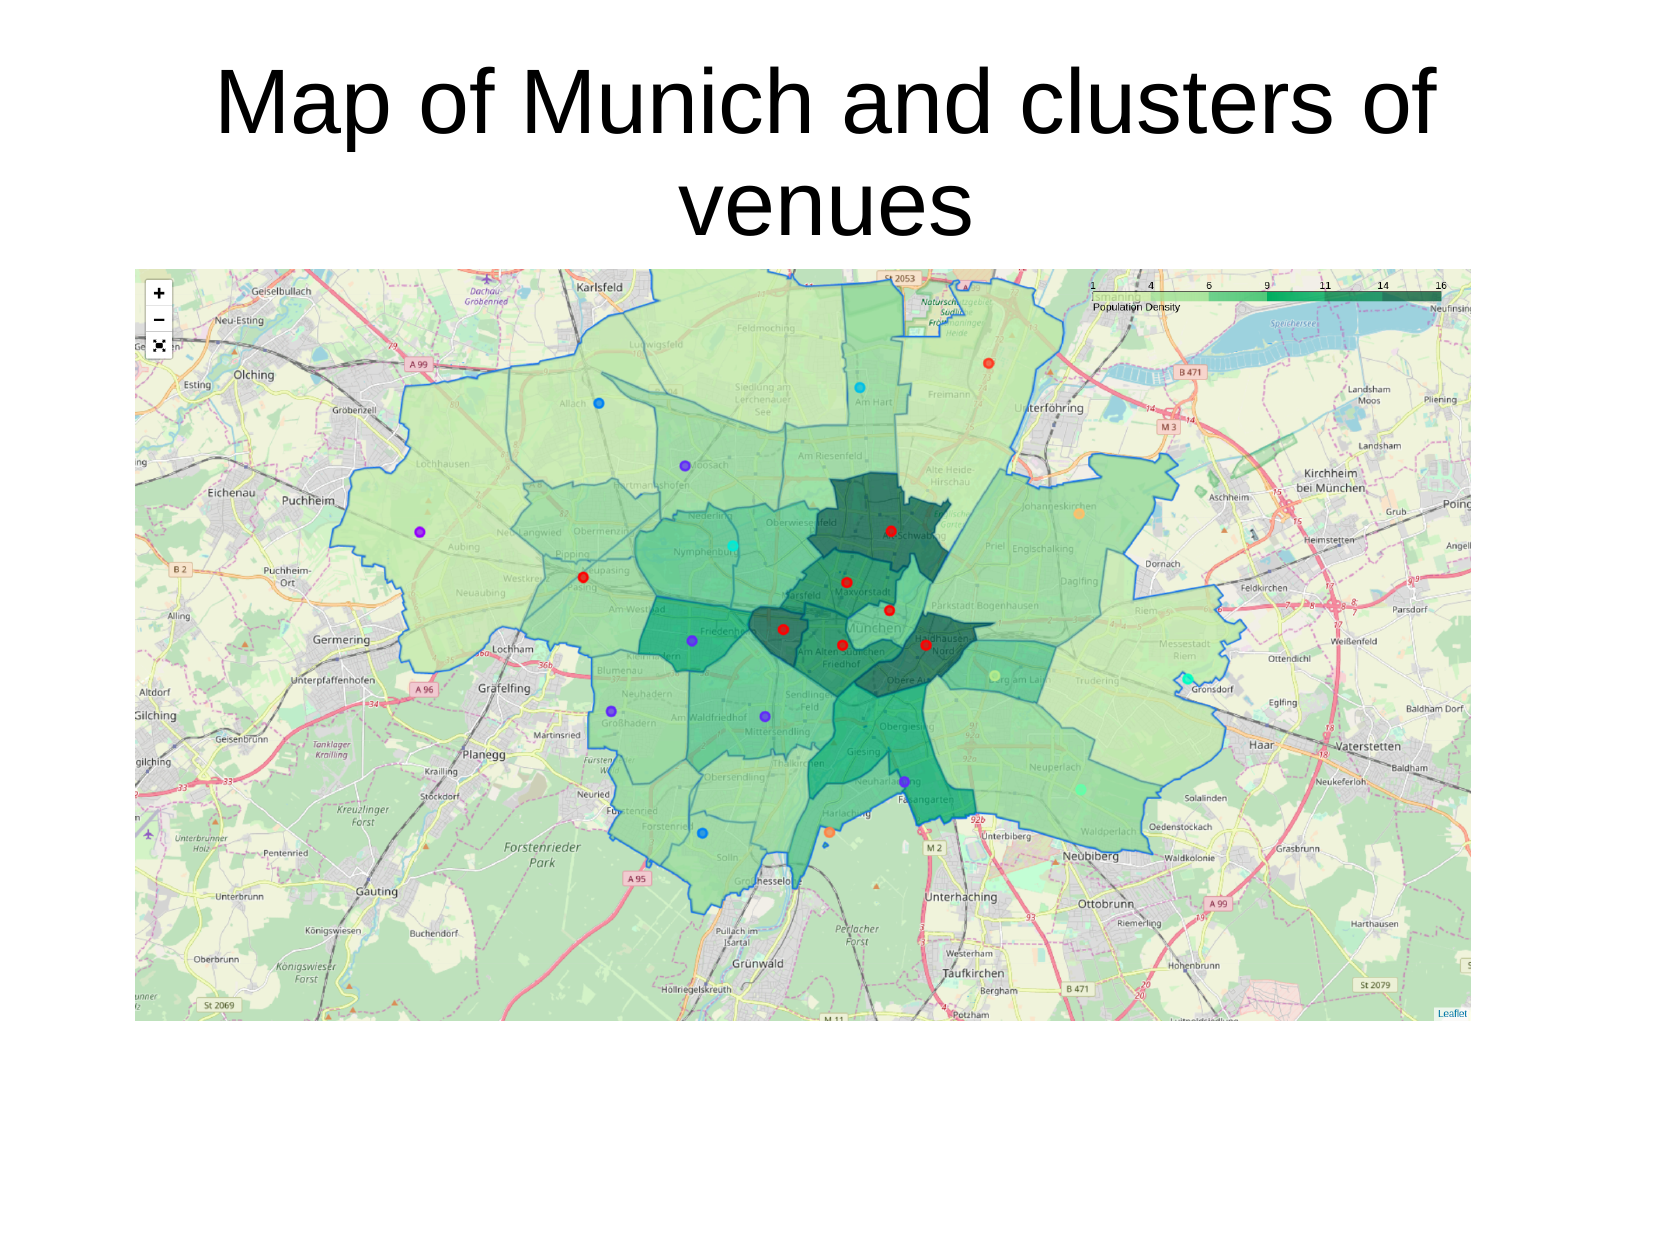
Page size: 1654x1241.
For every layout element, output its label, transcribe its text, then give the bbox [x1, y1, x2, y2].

title Map of Munich and clusters of venues [82, 49, 1571, 257]
picture [135, 269, 1471, 1021]
